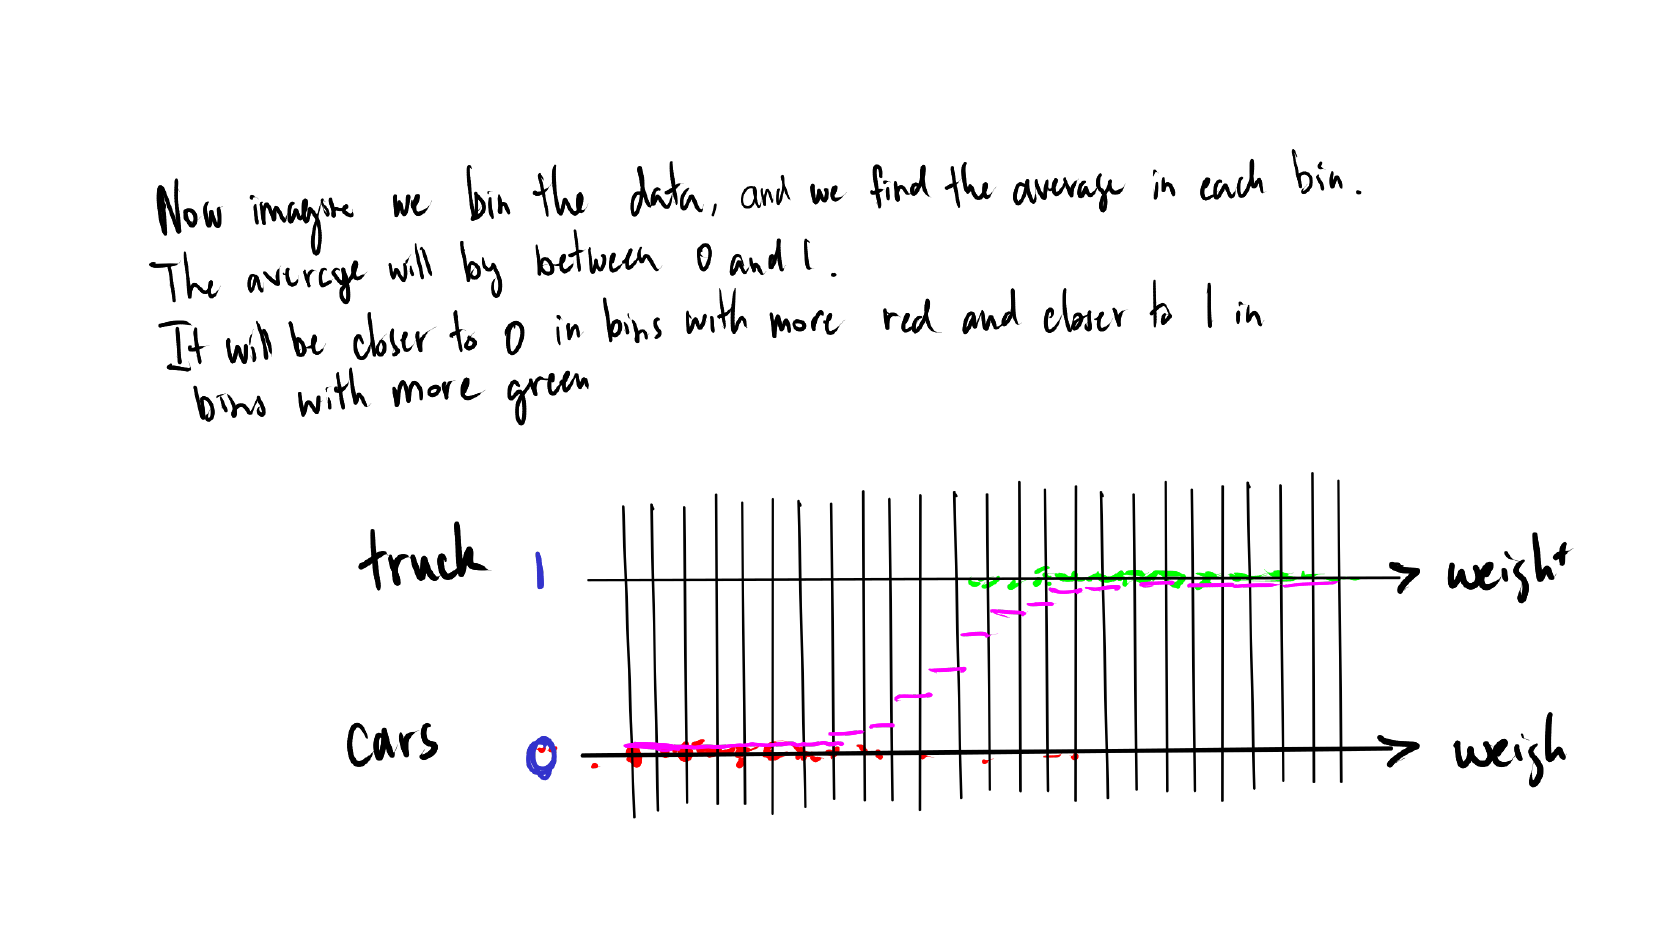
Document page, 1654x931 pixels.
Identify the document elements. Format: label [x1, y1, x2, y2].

picture [112, 112, 1609, 854]
